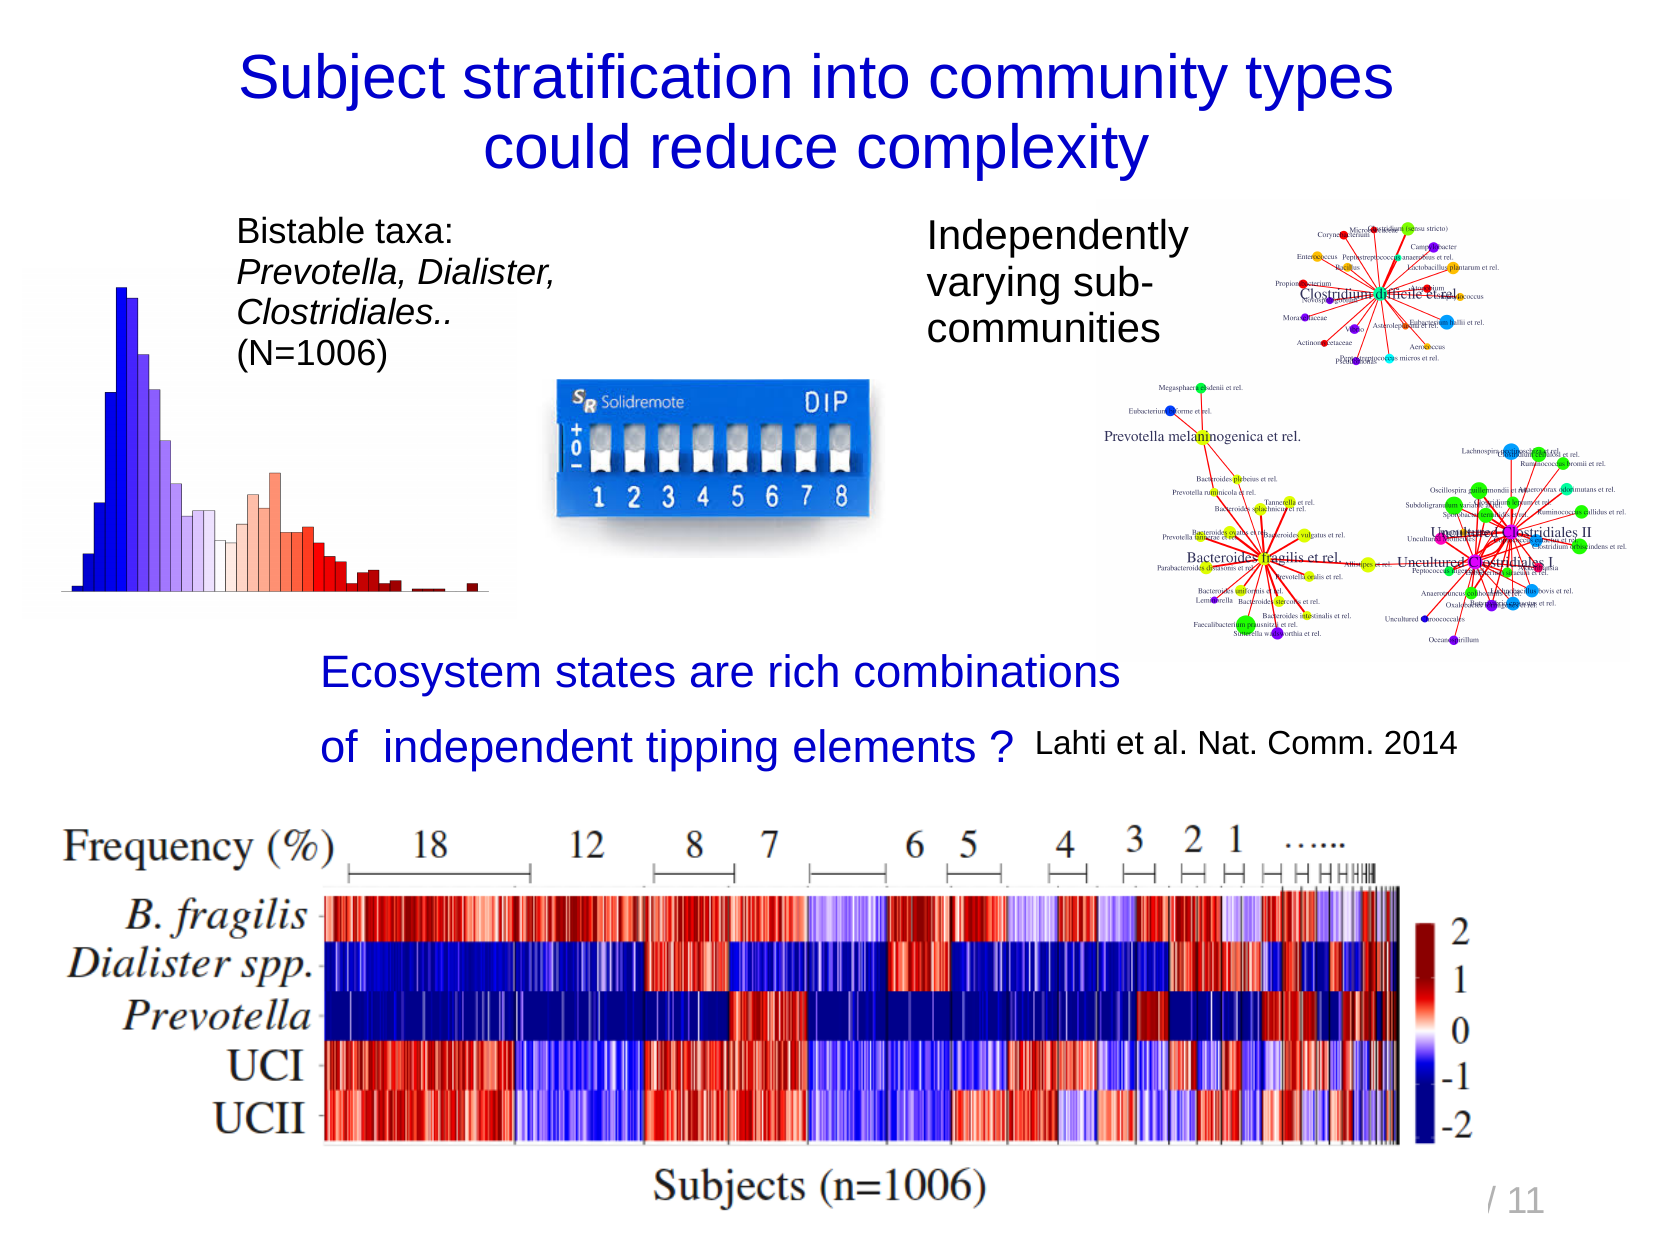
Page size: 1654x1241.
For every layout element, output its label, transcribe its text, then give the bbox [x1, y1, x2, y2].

text_box Bistable taxa: Prevotella, Dialister, Clostridiales.. (N=1006) [236, 210, 562, 406]
text_box Independently varying sub-communities [926, 211, 1265, 359]
picture [22, 267, 517, 619]
picture [1096, 199, 1630, 662]
picture [533, 370, 892, 558]
list Ecosystem states are rich combinations of independent tipping elements ? [264, 646, 1245, 774]
list Subject stratification into community types could reduce complexity [133, 42, 1500, 185]
text_box <number> / 11 [1439, 1172, 1654, 1229]
text_box Lahti et al. Nat. Comm. 2014 [1034, 724, 1530, 777]
picture [22, 811, 1488, 1223]
